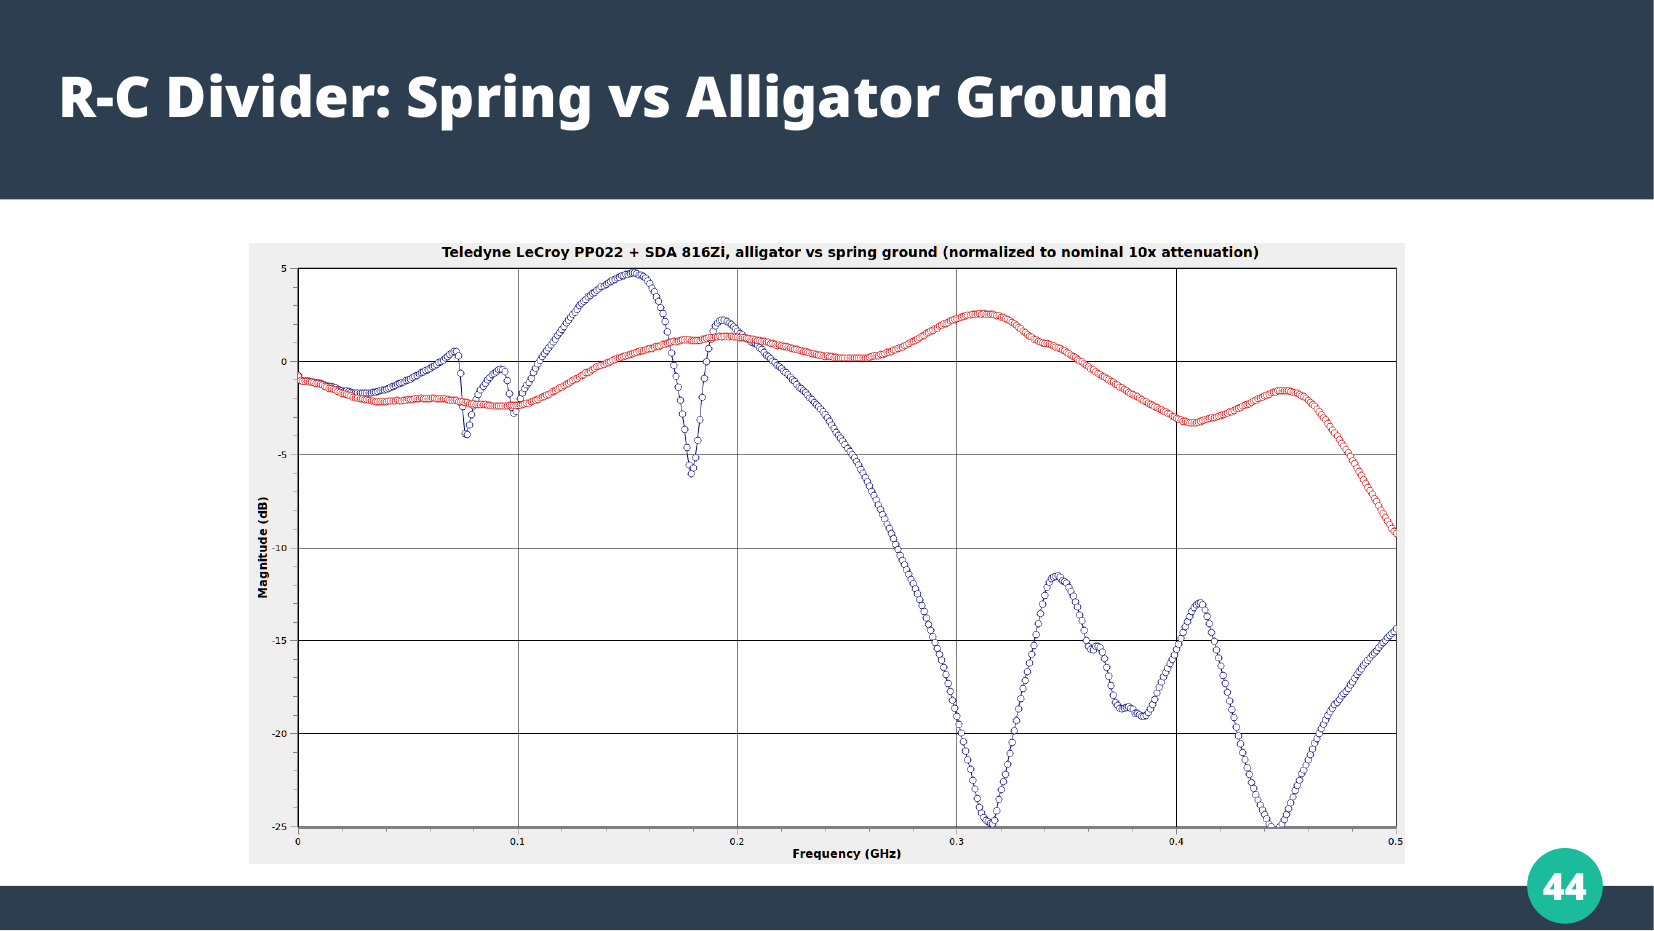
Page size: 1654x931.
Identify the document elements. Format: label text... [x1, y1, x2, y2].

picture [249, 243, 1405, 864]
title R-C Divider: Spring vs Alligator Ground [59, 37, 1595, 155]
